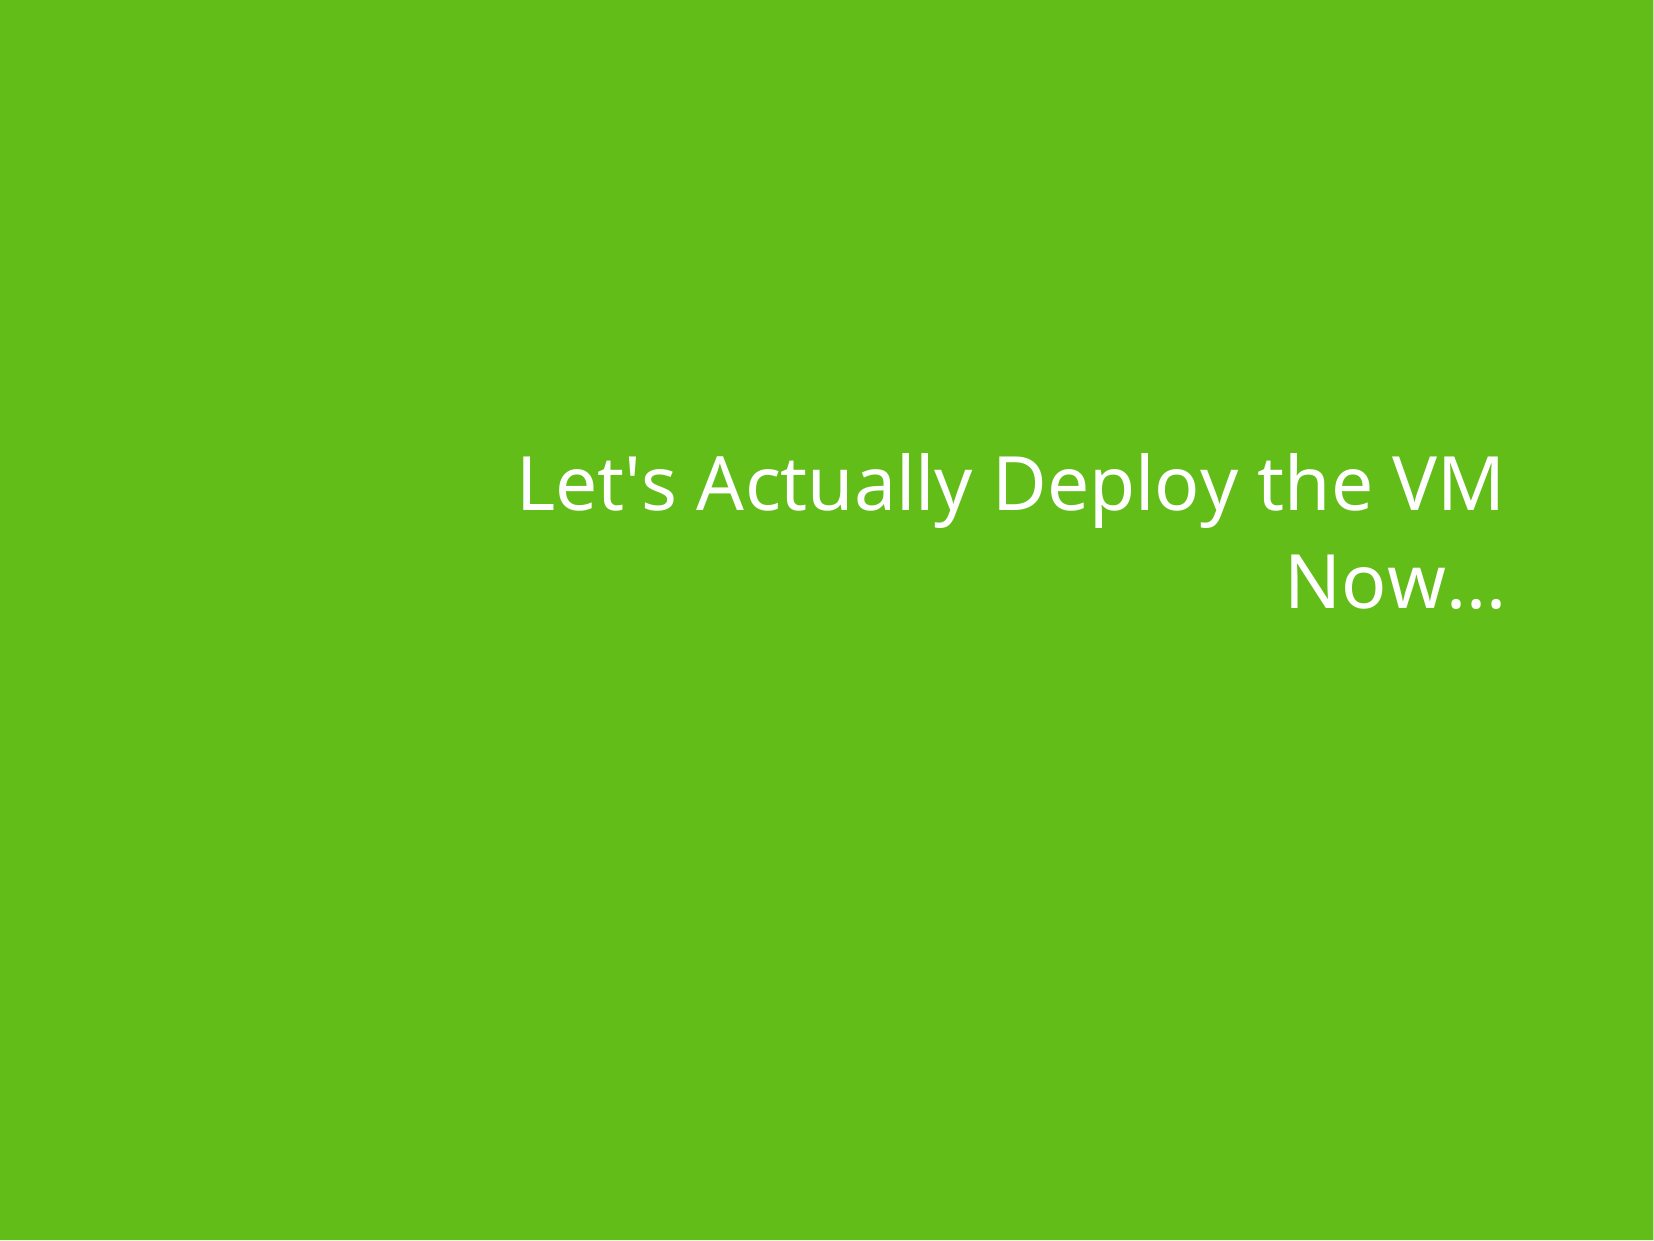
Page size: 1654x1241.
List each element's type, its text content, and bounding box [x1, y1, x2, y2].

title Let's Actually Deploy the VM Now... [271, 426, 1522, 633]
